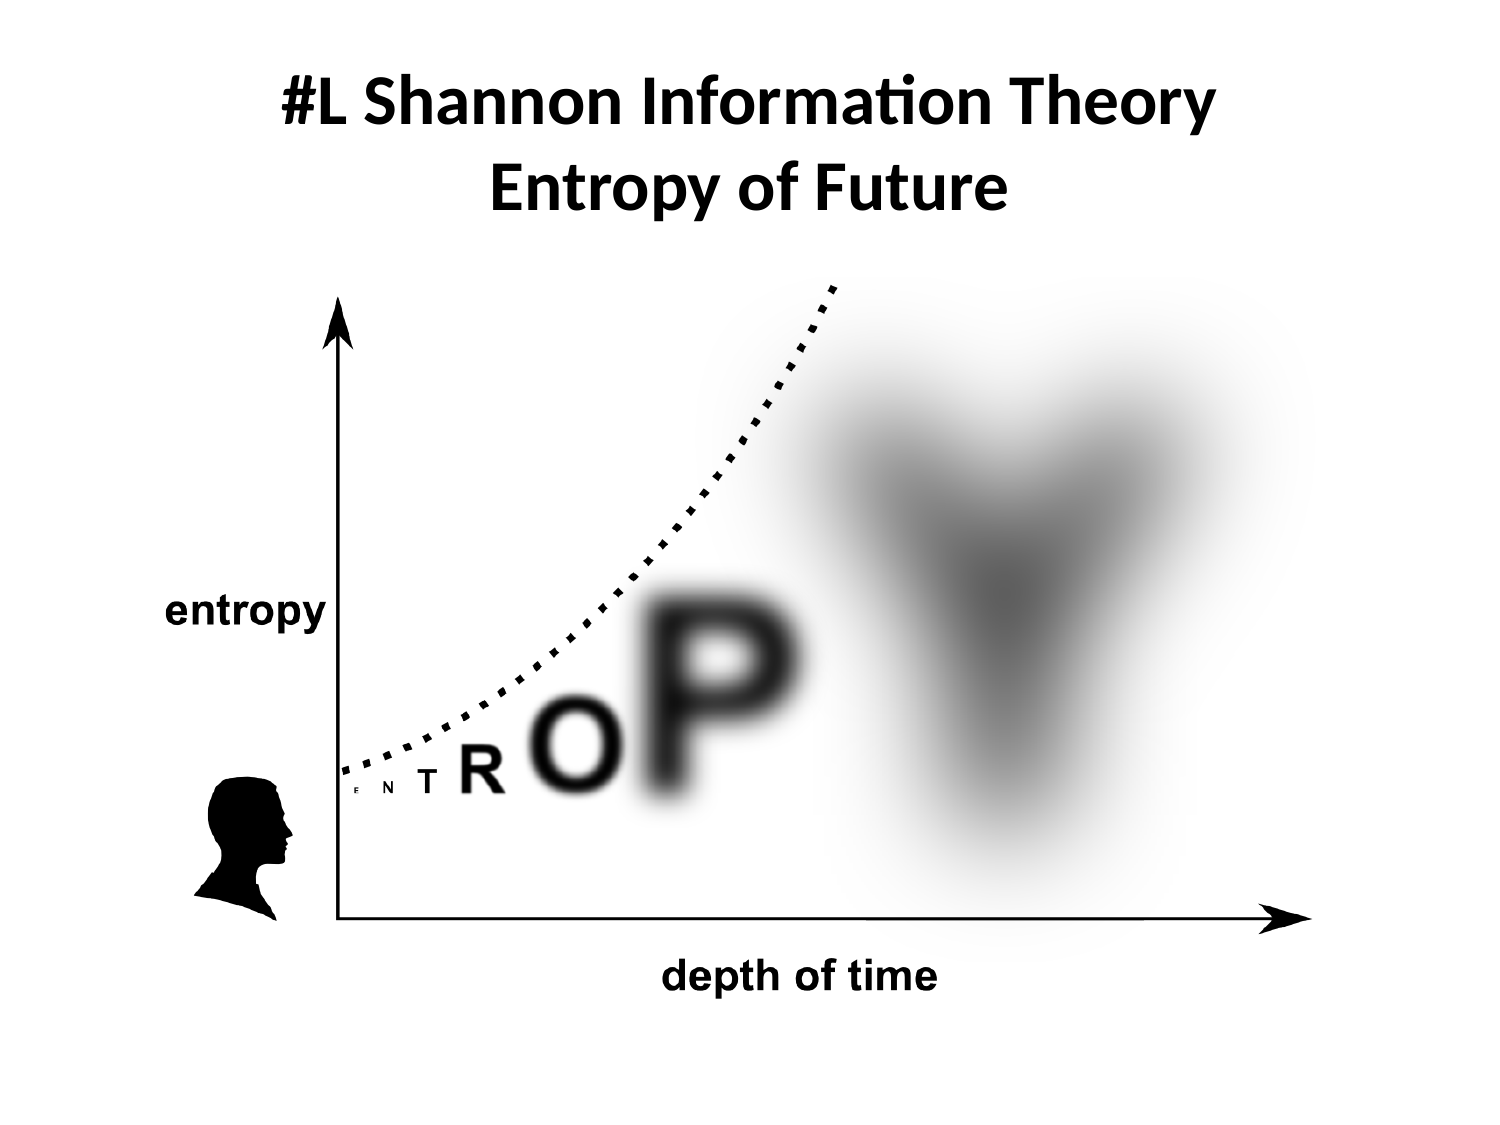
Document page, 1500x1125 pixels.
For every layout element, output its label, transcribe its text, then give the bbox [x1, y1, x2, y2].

picture [151, 262, 1349, 1005]
title #L Shannon Information Theory Entropy of Future [75, 45, 1425, 233]
